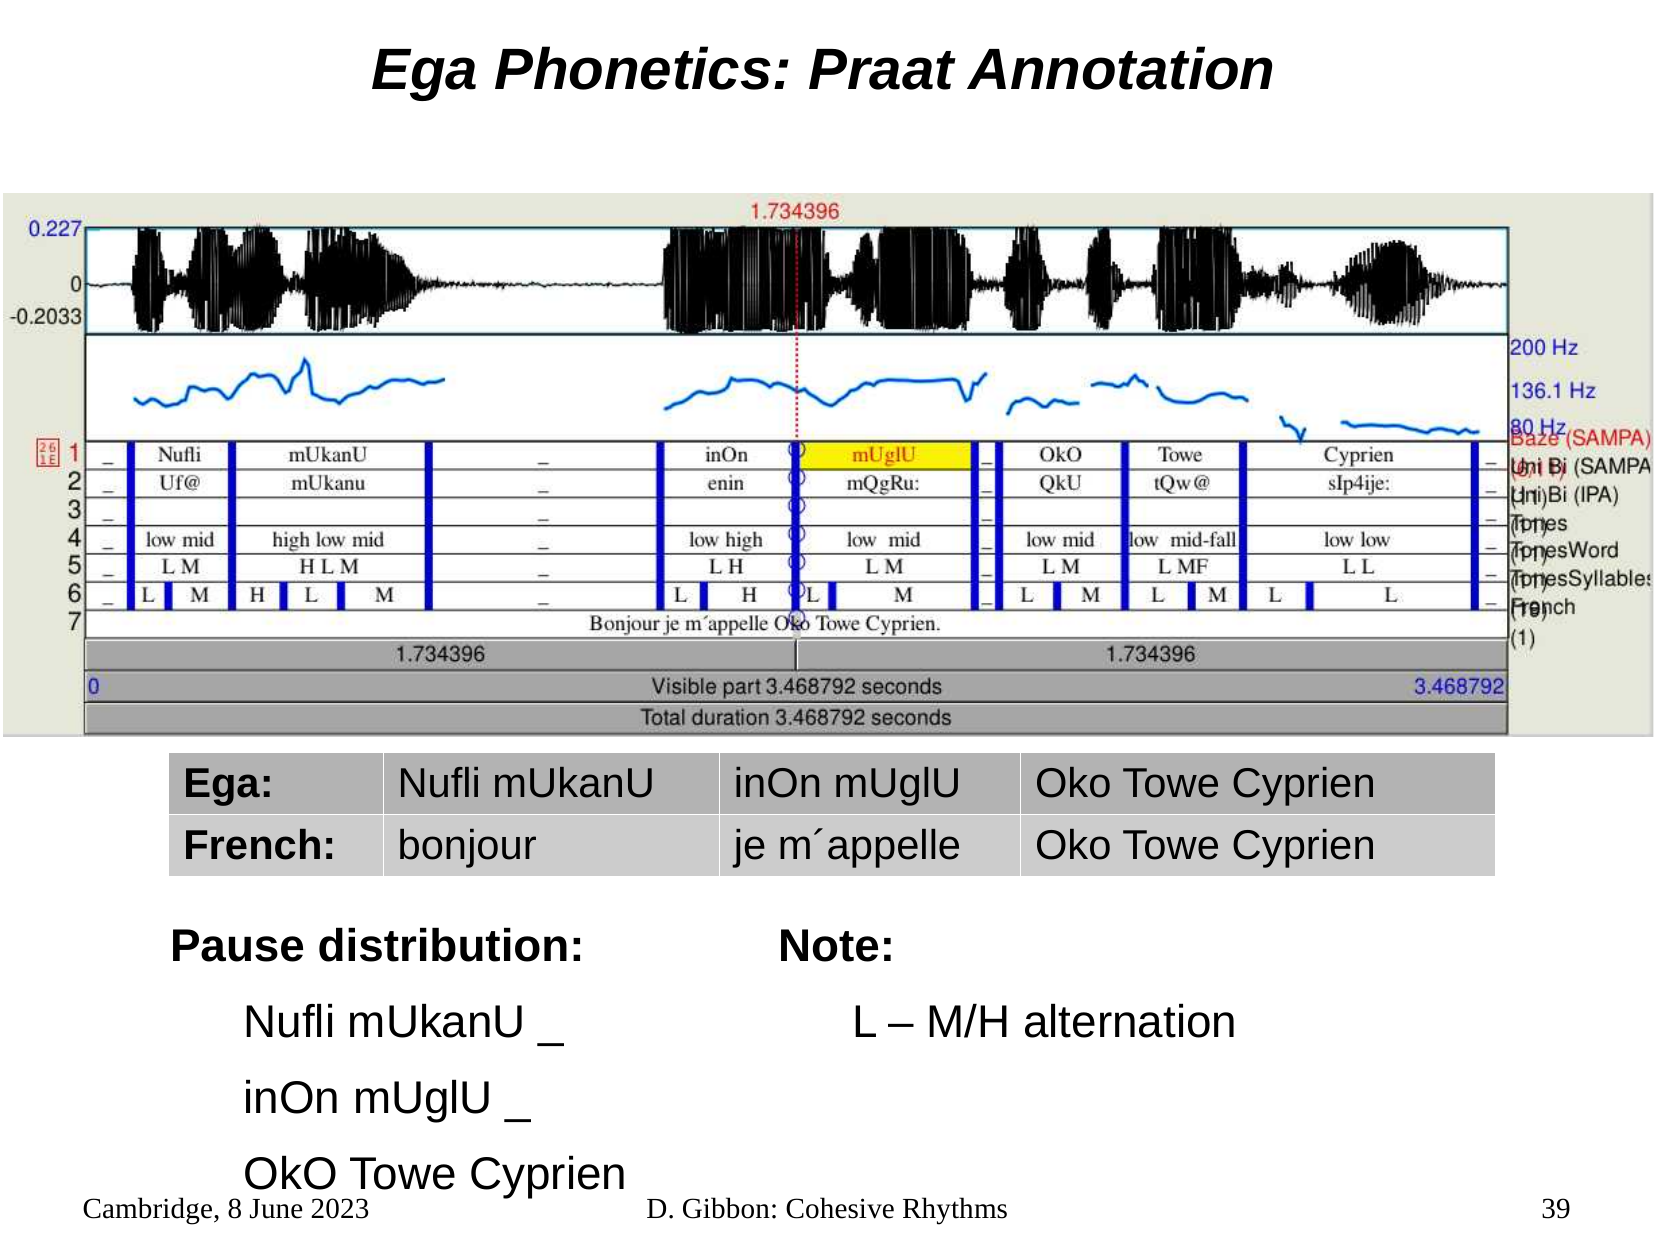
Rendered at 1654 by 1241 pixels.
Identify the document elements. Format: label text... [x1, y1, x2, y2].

table_cell Oko Towe Cyprien [1021, 815, 1495, 876]
table_header Ega: [169, 753, 383, 814]
text_box Note: L – M/H alternation [763, 912, 1288, 1207]
table_cell French: [169, 815, 383, 876]
table_header inOn mUglU [720, 753, 1020, 814]
title Ega Phonetics: Praat Annotation [11, 19, 1636, 119]
text_box Pause distribution: Nufli mUkanU _ inOn mUglU _ OkO Towe Cyprien [155, 912, 680, 1207]
table_header Oko Towe Cyprien [1021, 753, 1495, 814]
table_cell je m´appelle [720, 815, 1020, 876]
table_header Nufli mUkanU [384, 753, 719, 814]
table_cell bonjour [384, 815, 719, 876]
picture [3, 193, 1654, 738]
